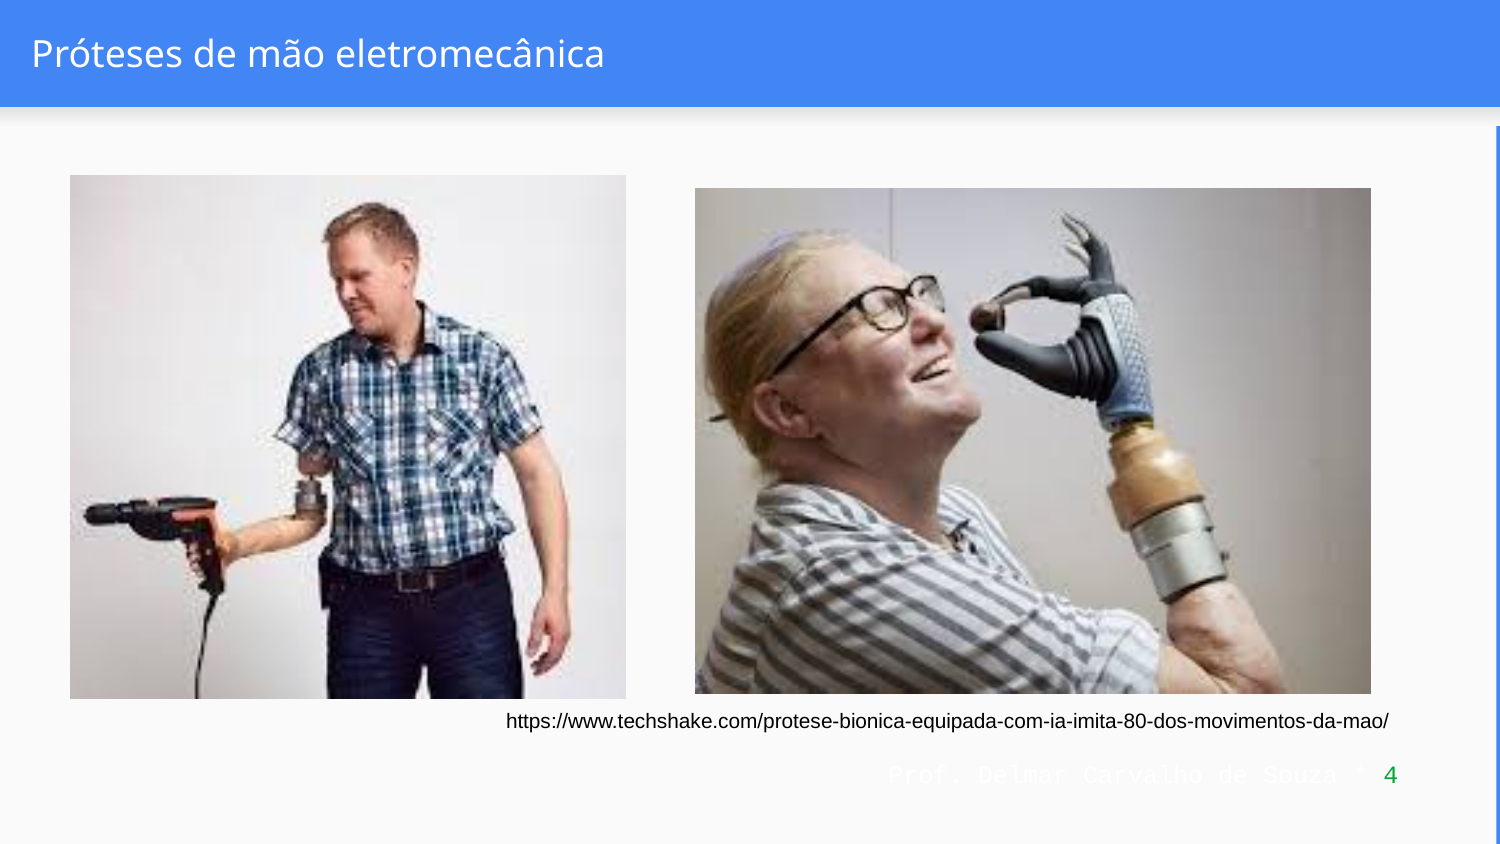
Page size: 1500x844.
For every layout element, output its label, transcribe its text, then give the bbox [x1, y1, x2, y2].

title Próteses de mão eletromecânica [16, 2, 1464, 102]
text_box https://www.techshake.com/protese-bionica-equipada-com-ia-imita-80-dos-movimentos-da-mao/ [491, 702, 1418, 741]
picture [695, 188, 1371, 694]
picture [70, 175, 626, 699]
